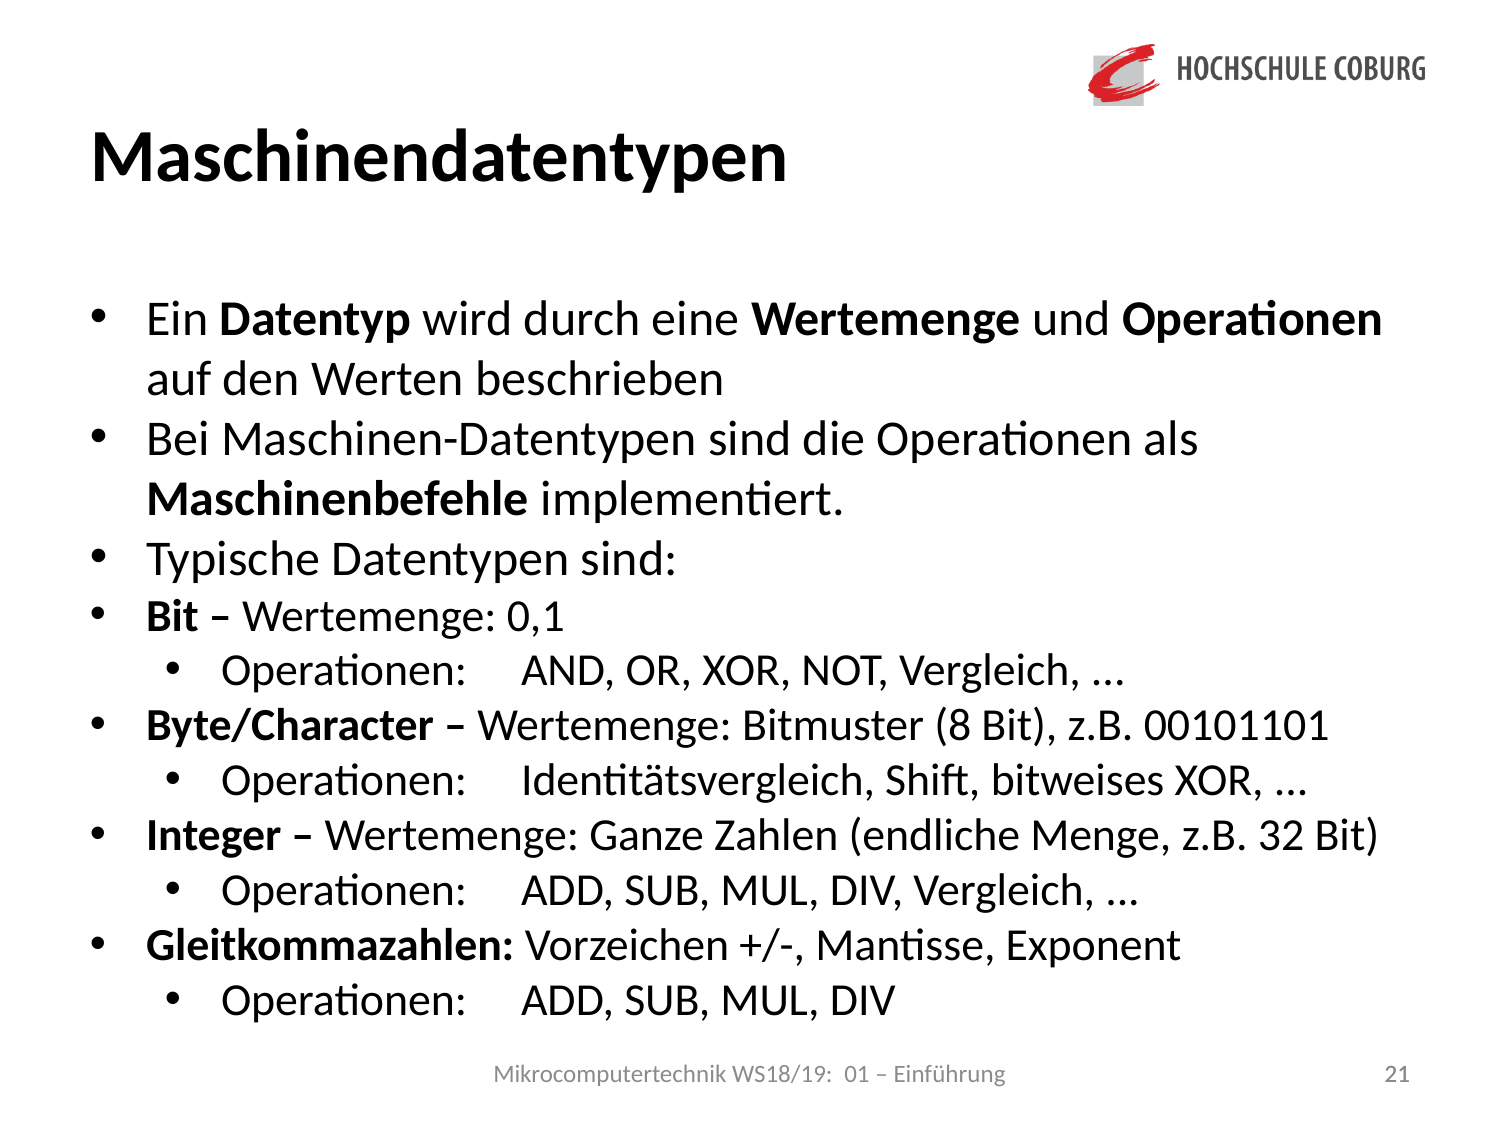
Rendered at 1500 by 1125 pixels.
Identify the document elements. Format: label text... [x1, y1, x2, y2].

picture [1088, 44, 1425, 106]
text_box Ein Datentyp wird durch eine Wertemenge und Operationen auf den Werten beschrieben Bei Maschinen-Datentypen sind die Operationen als Maschinenbefehle implementiert. Typische Datentypen sind: Bit – Wertemenge: 0,1 Operationen: AND, OR, XOR, NOT, Vergleich, ... Byte/Character – Wertemenge: Bitmuster (8 Bit), z.B. 00101101 Operationen: Identitätsvergleich, Shift, bitweises XOR, ... Integer – Wertemenge: Ganze Zahlen (endliche Menge, z.B. 32 Bit) Operationen: ADD, SUB, MUL, DIV, Vergleich, ... Gleitkommazahlen: Vorzeichen +/-, Mantisse, Exponent Operationen: ADD, SUB, MUL, DIV [75, 277, 1455, 1033]
title Maschinendatentypen [75, 45, 1425, 259]
slide_number <number> [1074, 1042, 1425, 1103]
